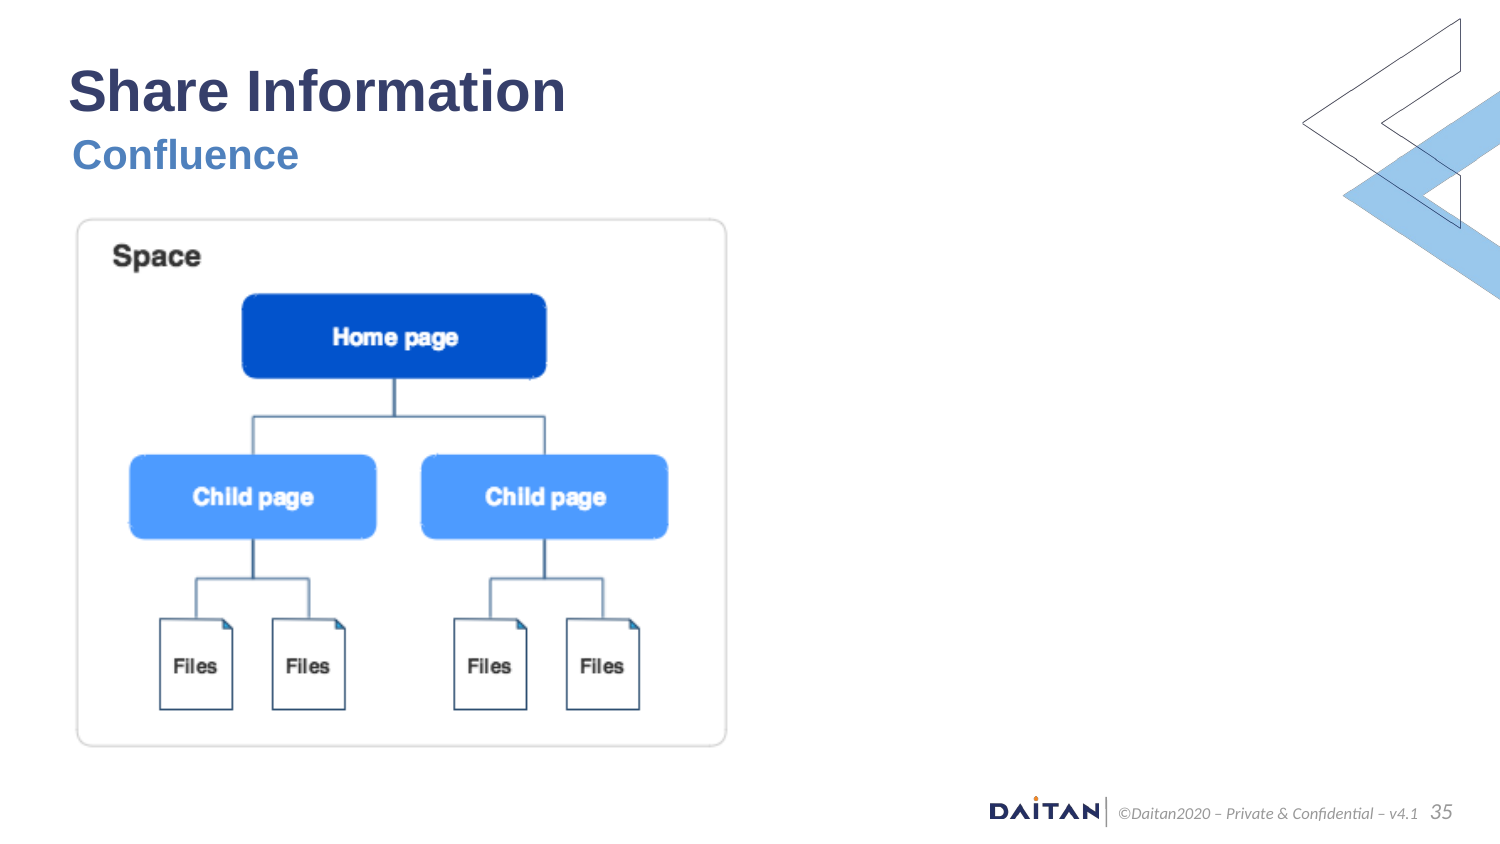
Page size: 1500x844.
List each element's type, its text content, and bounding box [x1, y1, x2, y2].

picture [1303, 20, 1500, 300]
subtitle Confluence [57, 126, 1289, 172]
picture [990, 796, 1099, 819]
title Share Information [57, 50, 1289, 126]
picture [57, 201, 758, 778]
